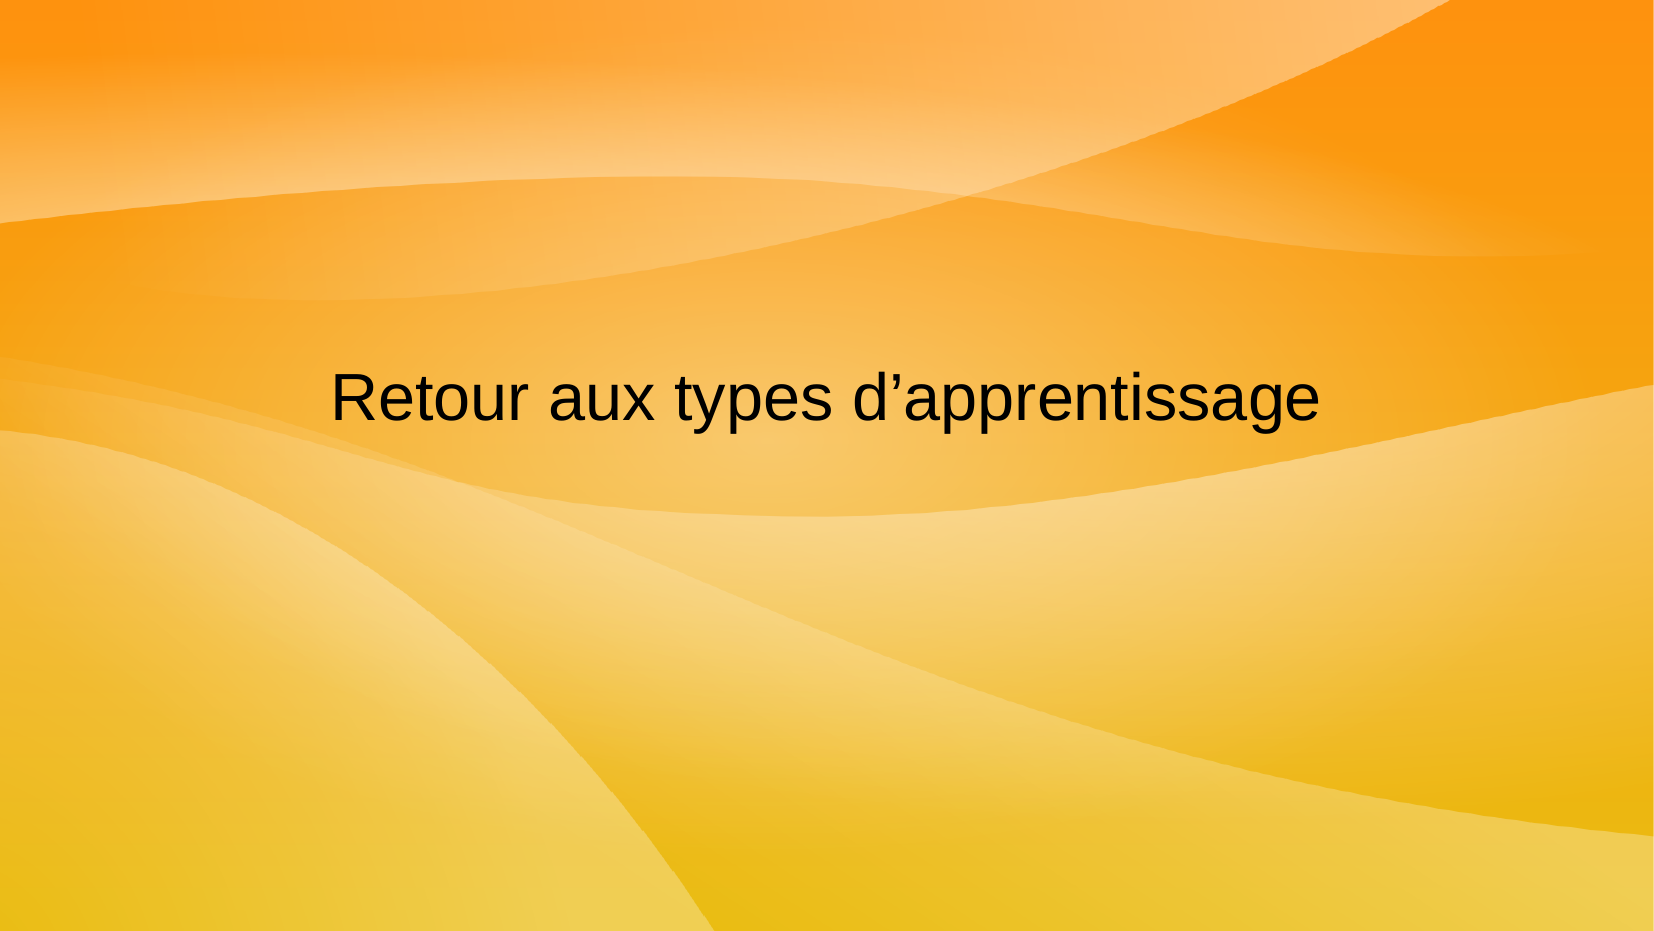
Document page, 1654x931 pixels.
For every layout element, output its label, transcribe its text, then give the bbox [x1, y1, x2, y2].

picture [0, 0, 1654, 931]
subtitle Retour aux types d’apprentissage [82, 37, 1571, 757]
